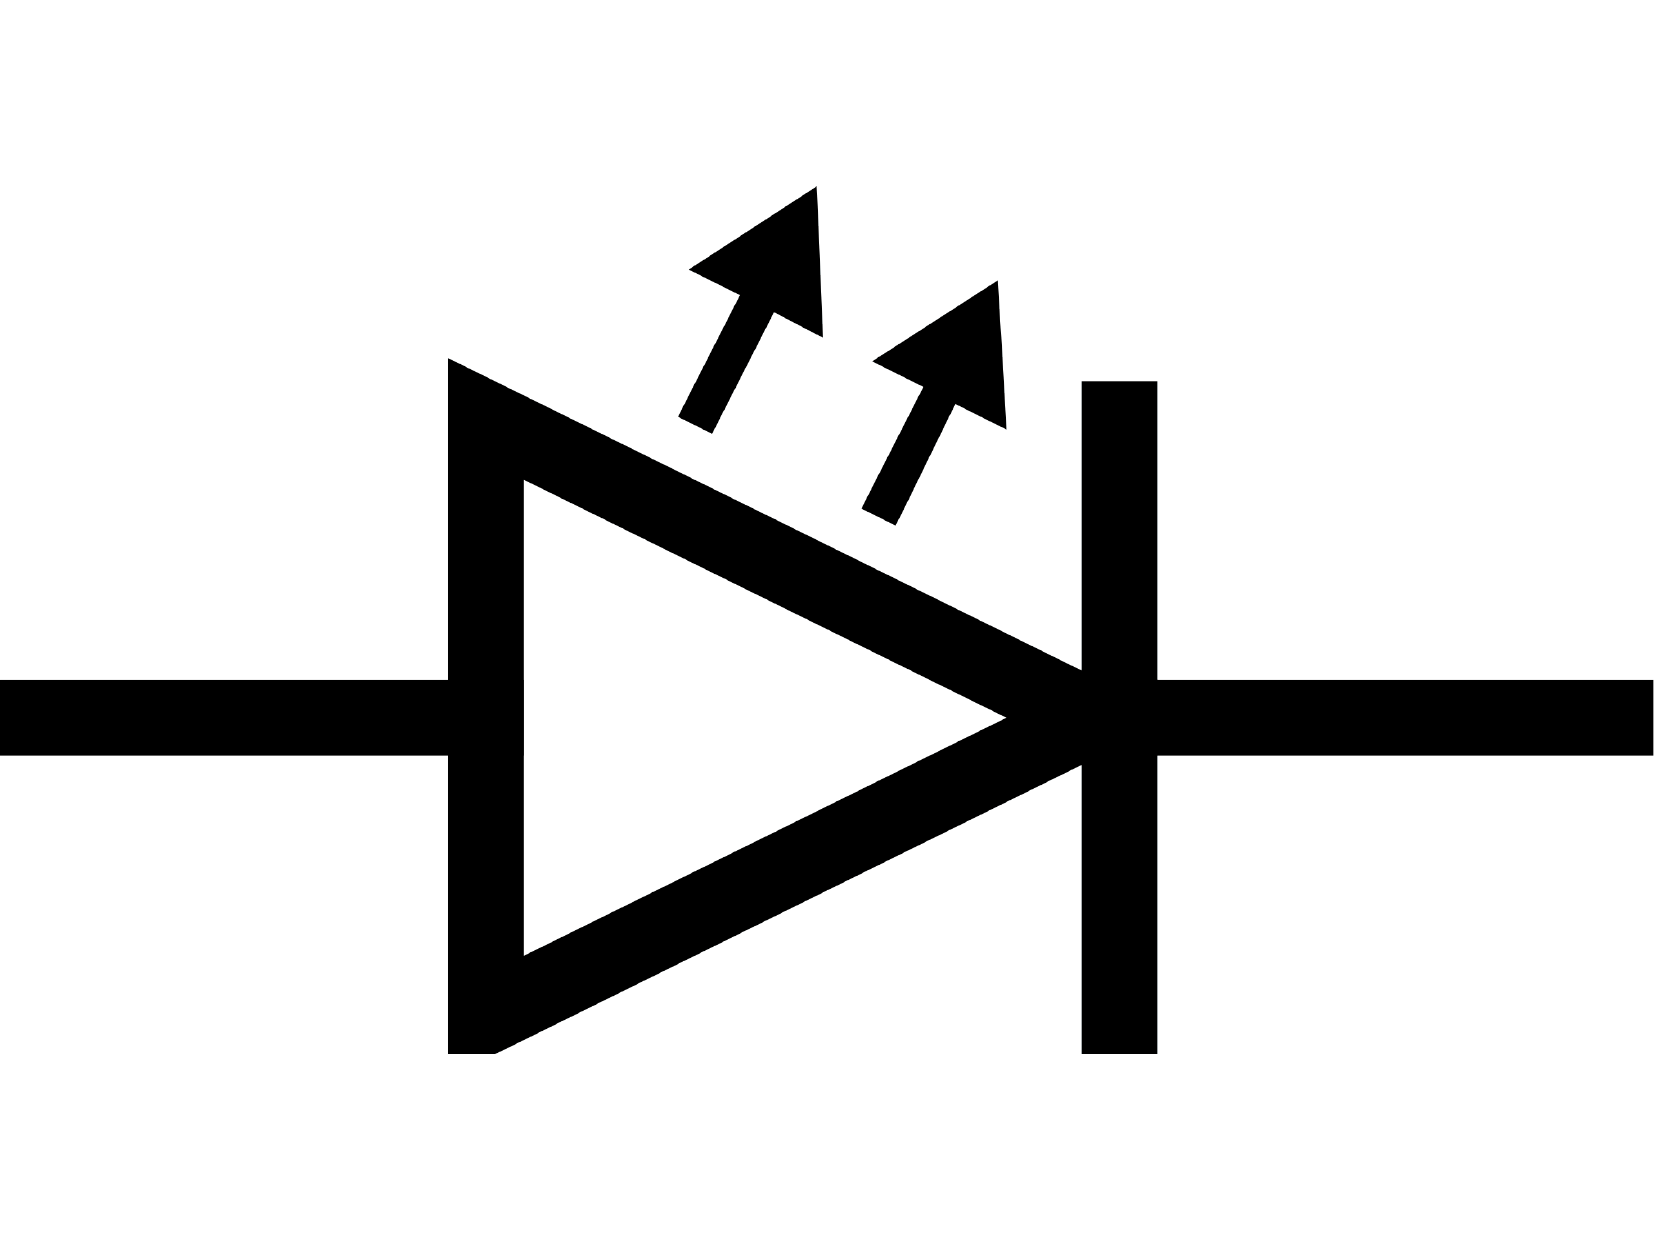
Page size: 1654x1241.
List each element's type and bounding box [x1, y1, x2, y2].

picture [0, 186, 1654, 1054]
